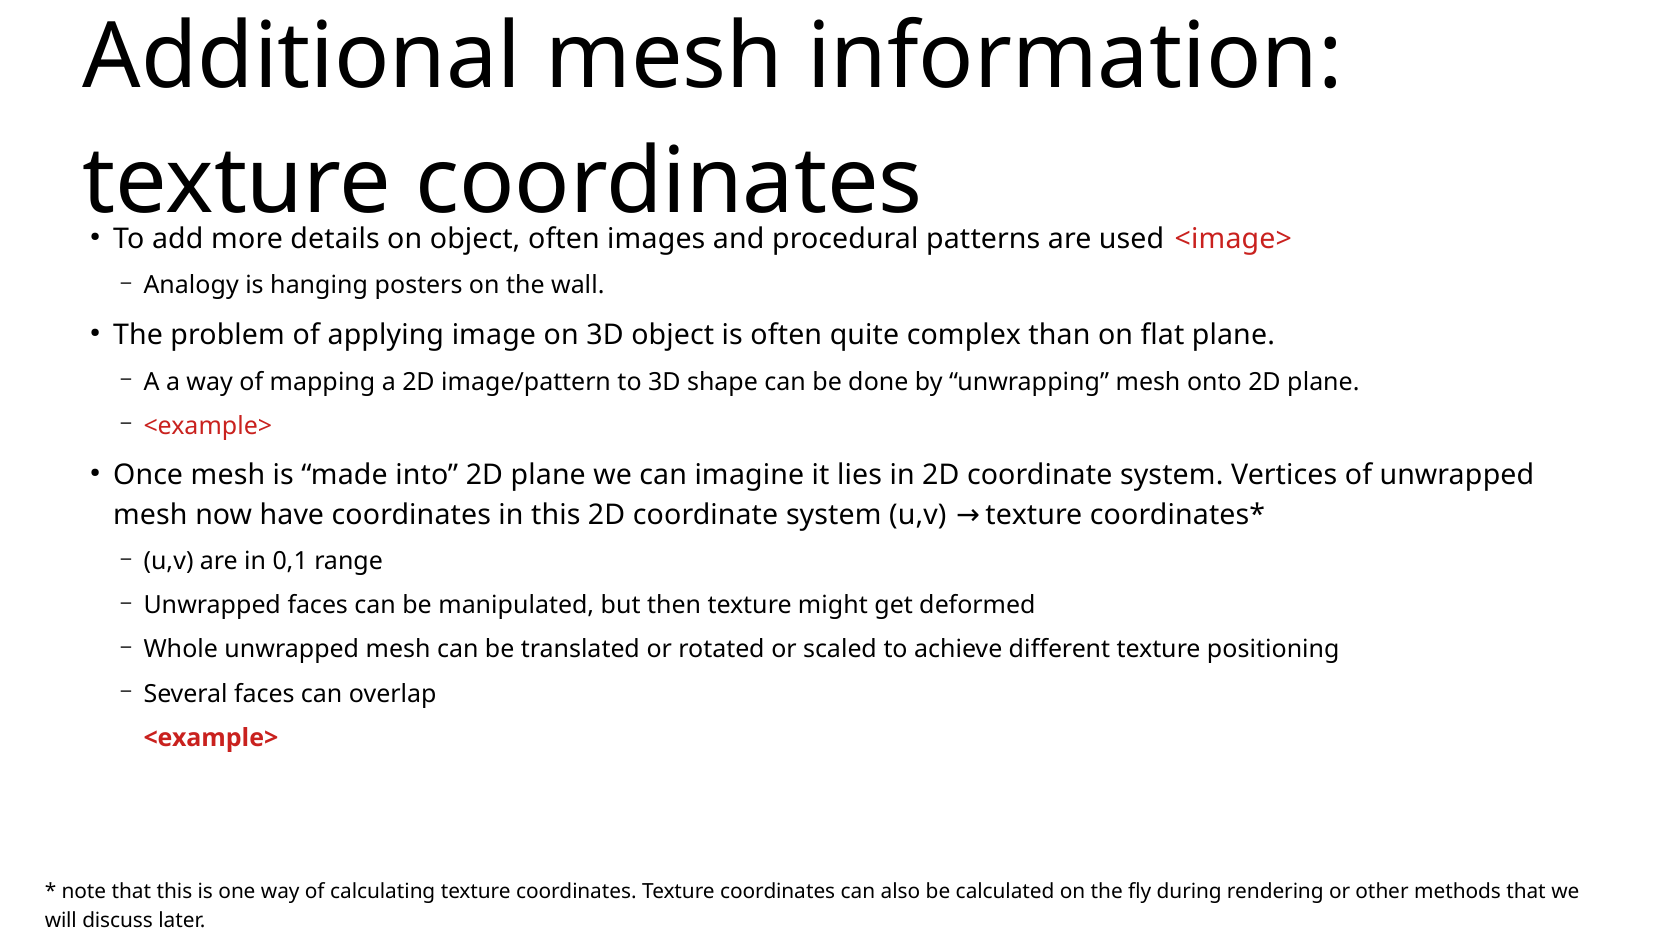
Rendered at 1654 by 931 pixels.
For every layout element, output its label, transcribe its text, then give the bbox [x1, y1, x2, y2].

text_box * note that this is one way of calculating texture coordinates. Texture coordinates can also be calculated on the fly during rendering or other methods that we will discuss later. [30, 869, 1621, 910]
list To add more details on object, often images and procedural patterns are used <image> Analogy is hanging posters on the wall. The problem of applying image on 3D object is often quite complex than on flat plane. A a way of mapping a 2D image/pattern to 3D shape can be done by “unwrapping” mesh onto 2D plane. <example> Once mesh is “made into” 2D plane we can imagine it lies in 2D coordinate system. Vertices of unwrapped mesh now have coordinates in this 2D coordinate system (u,v) → texture coordinates* (u,v) are in 0,1 range Unwrapped faces can be manipulated, but then texture might get deformed Whole unwrapped mesh can be translated or rotated or scaled to achieve different texture positioning Several faces can overlap <example> [82, 217, 1571, 758]
title Additional mesh information: texture coordinates [82, 0, 1571, 217]
